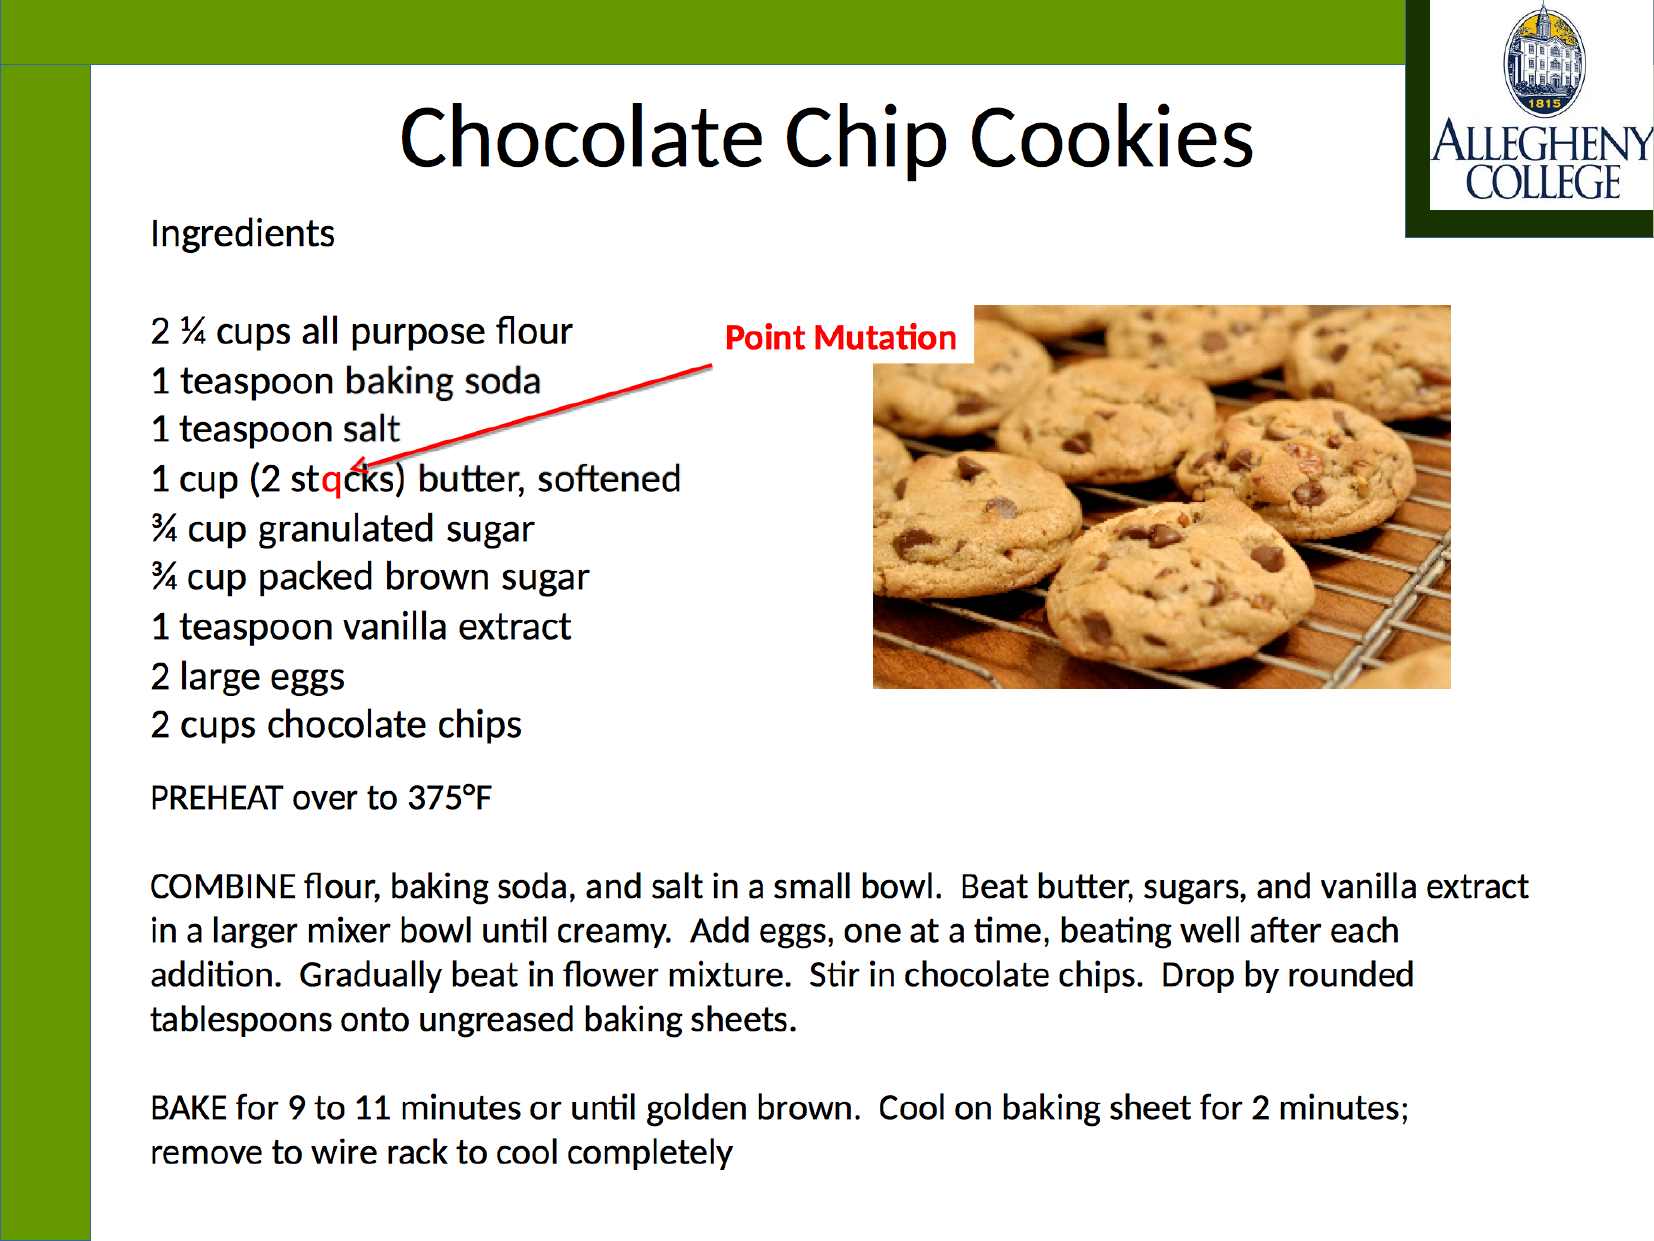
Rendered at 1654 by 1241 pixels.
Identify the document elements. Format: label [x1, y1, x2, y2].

text_box [0, 0, 1654, 1241]
picture [118, 90, 1548, 1176]
picture [1430, 0, 1654, 210]
